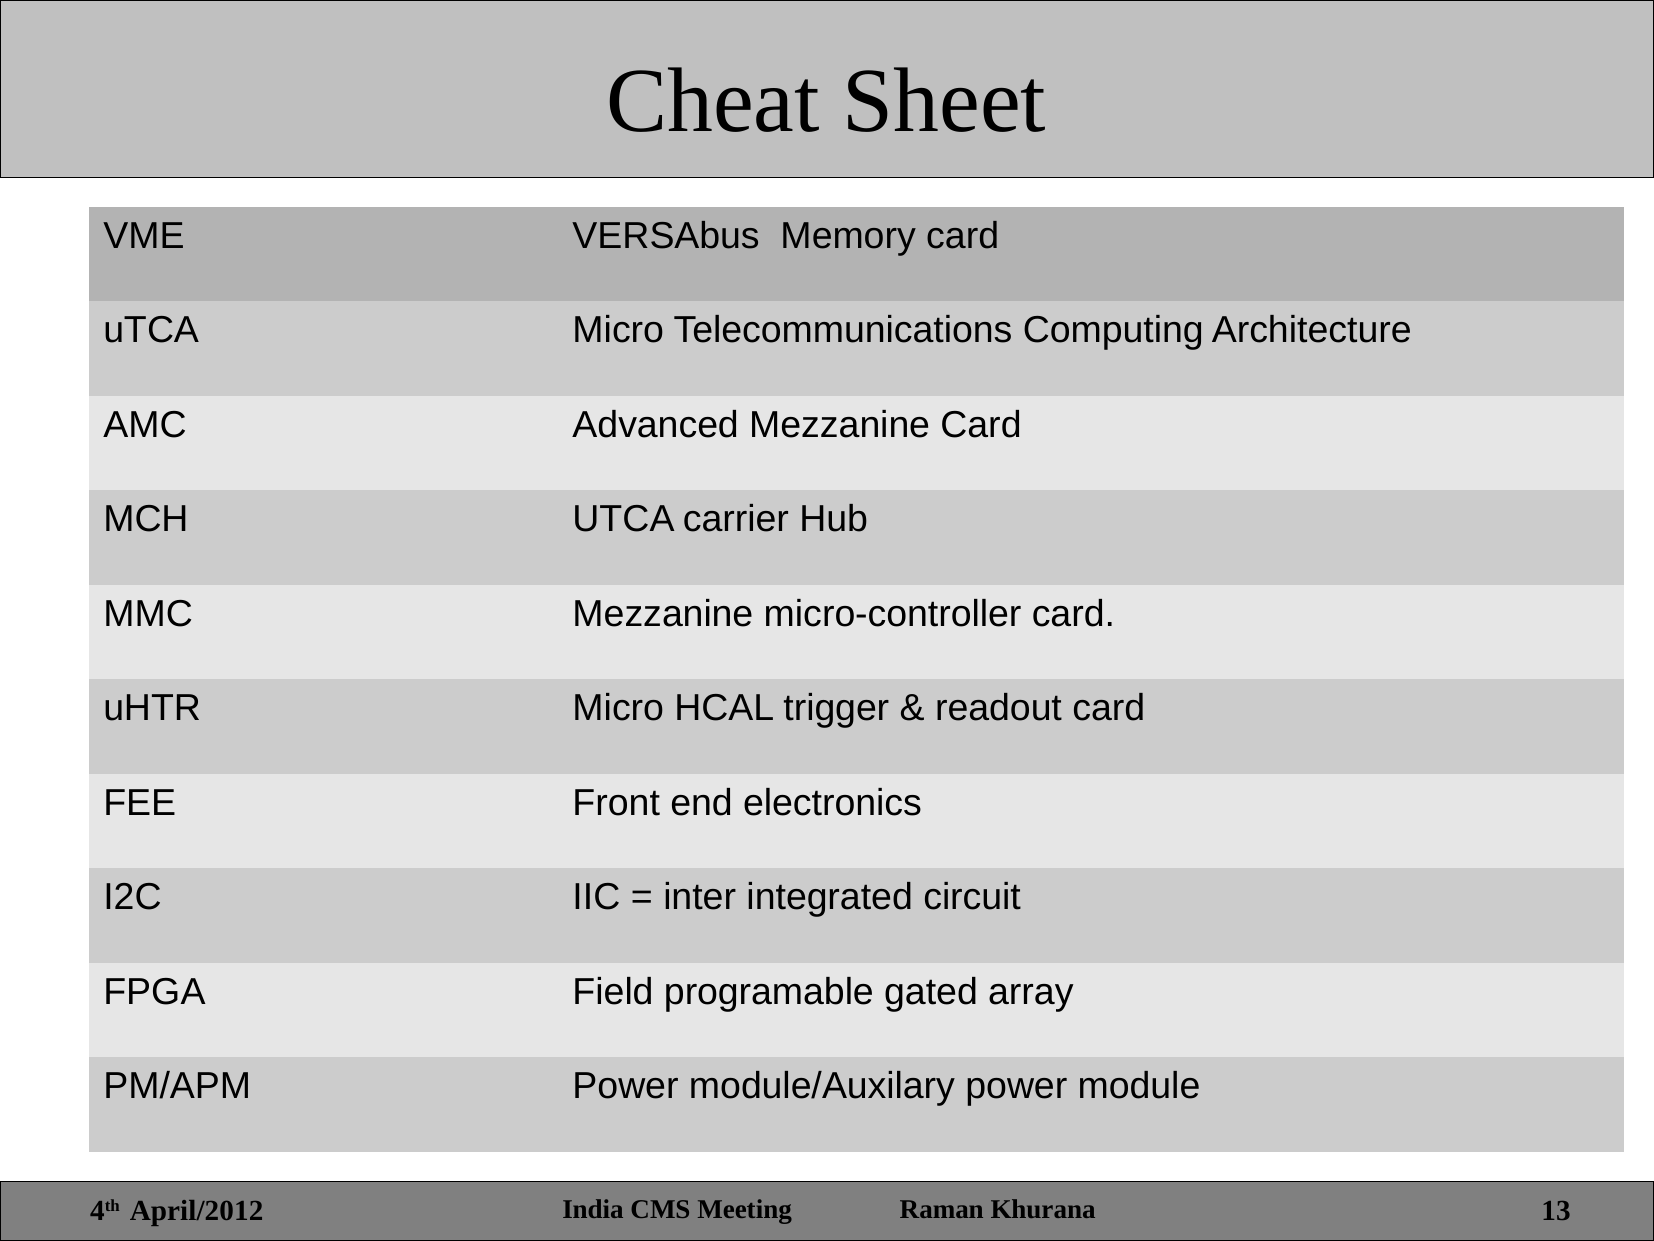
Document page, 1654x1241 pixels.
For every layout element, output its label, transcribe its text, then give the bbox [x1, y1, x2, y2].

table_cell FEE [89, 774, 558, 868]
table_cell IIC = inter integrated circuit [558, 868, 1624, 963]
table_cell FPGA [89, 963, 558, 1057]
table_cell Front end electronics [558, 774, 1624, 868]
table_cell AMC [89, 396, 558, 490]
table_cell Mezzanine micro-controller card. [558, 585, 1624, 679]
table_header VERSAbus Memory card [558, 207, 1624, 301]
table_header VME [89, 207, 558, 301]
table_cell MMC [89, 585, 558, 679]
table_cell Power module/Auxilary power module [558, 1057, 1624, 1152]
table_cell I2C [89, 868, 558, 963]
table_cell UTCA carrier Hub [558, 490, 1624, 585]
table_cell PM/APM [89, 1057, 558, 1152]
table_cell Advanced Mezzanine Card [558, 396, 1624, 490]
table_cell Field programable gated array [558, 963, 1624, 1057]
table_cell MCH [89, 490, 558, 585]
table_cell Micro HCAL trigger & readout card [558, 679, 1624, 774]
table_cell uTCA [89, 301, 558, 396]
title Cheat Sheet [82, 35, 1571, 166]
table_cell Micro Telecommunications Computing Architecture [558, 301, 1624, 396]
table_cell uHTR [89, 679, 558, 774]
